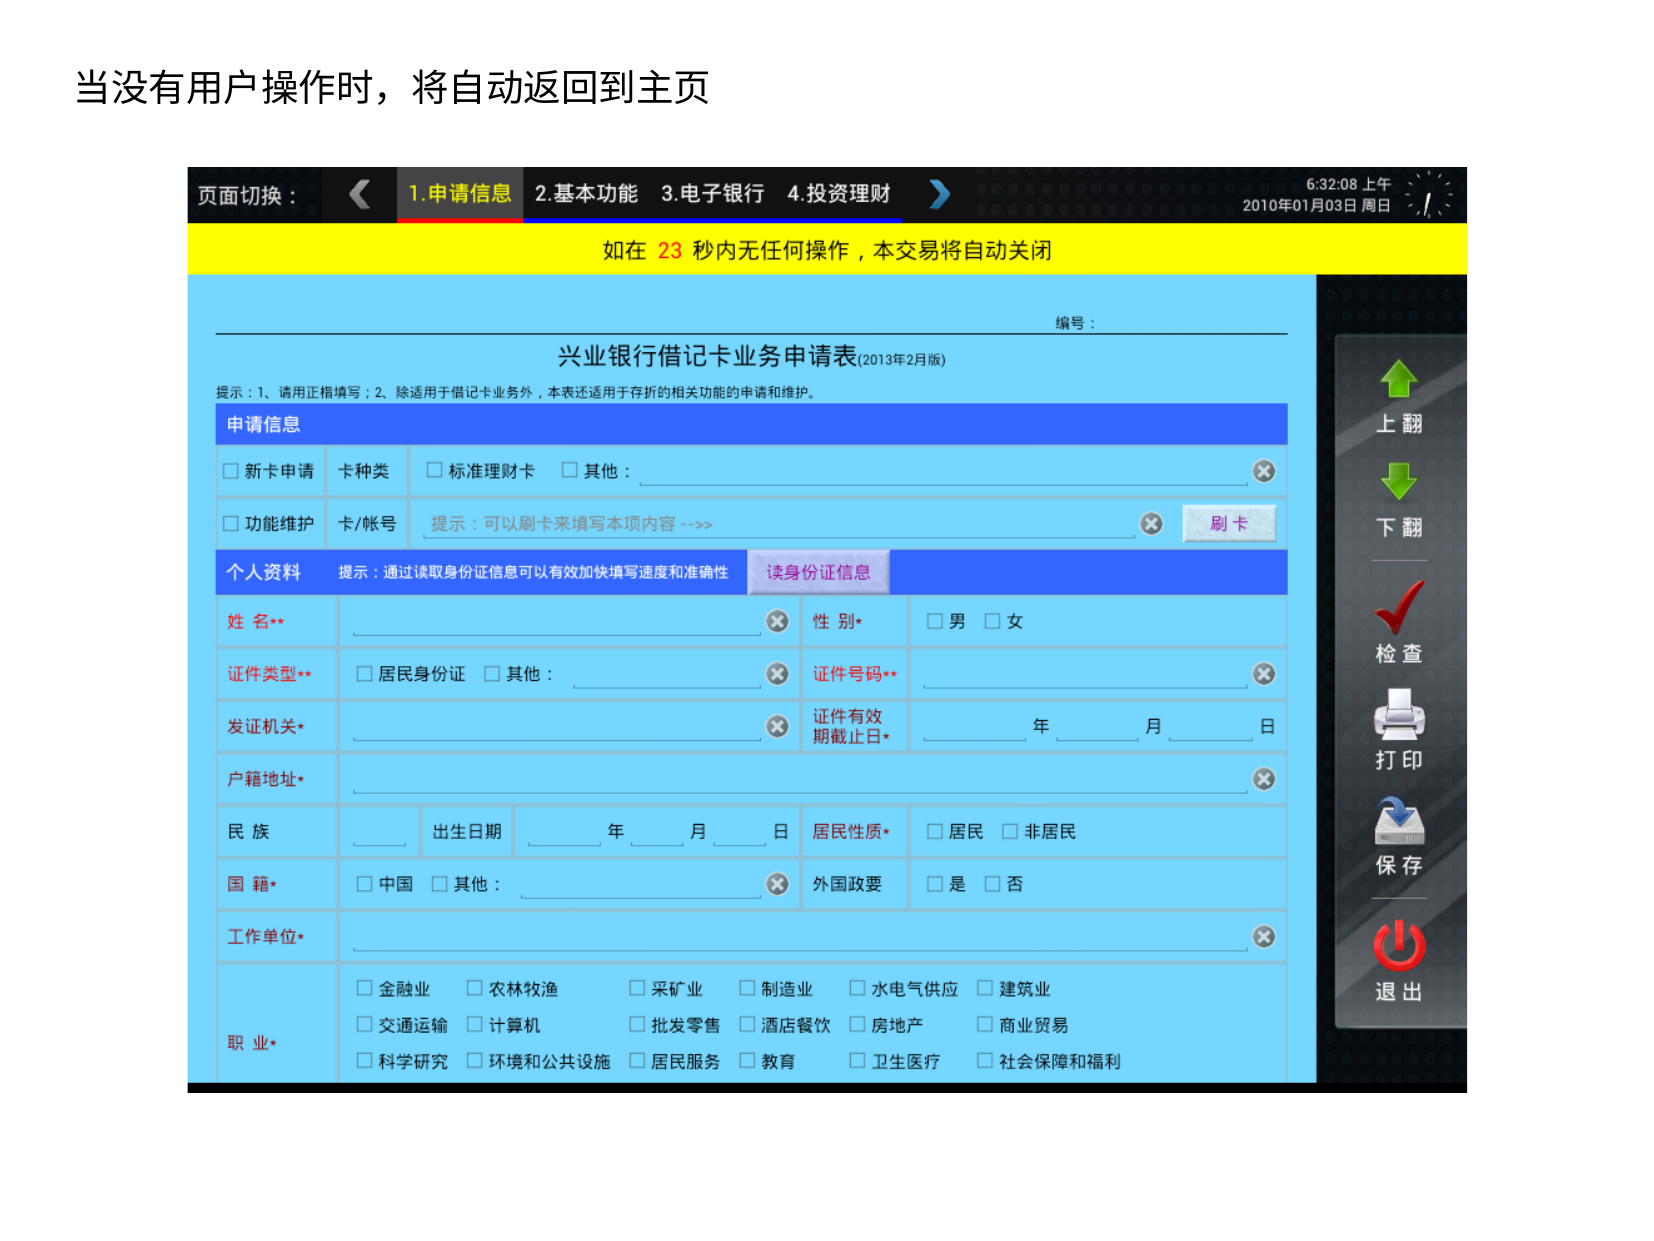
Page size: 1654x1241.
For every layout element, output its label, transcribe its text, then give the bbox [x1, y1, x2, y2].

text_box 当没有用户操作时，将自动返回到主页 [59, 60, 727, 119]
picture [187, 167, 1468, 1093]
